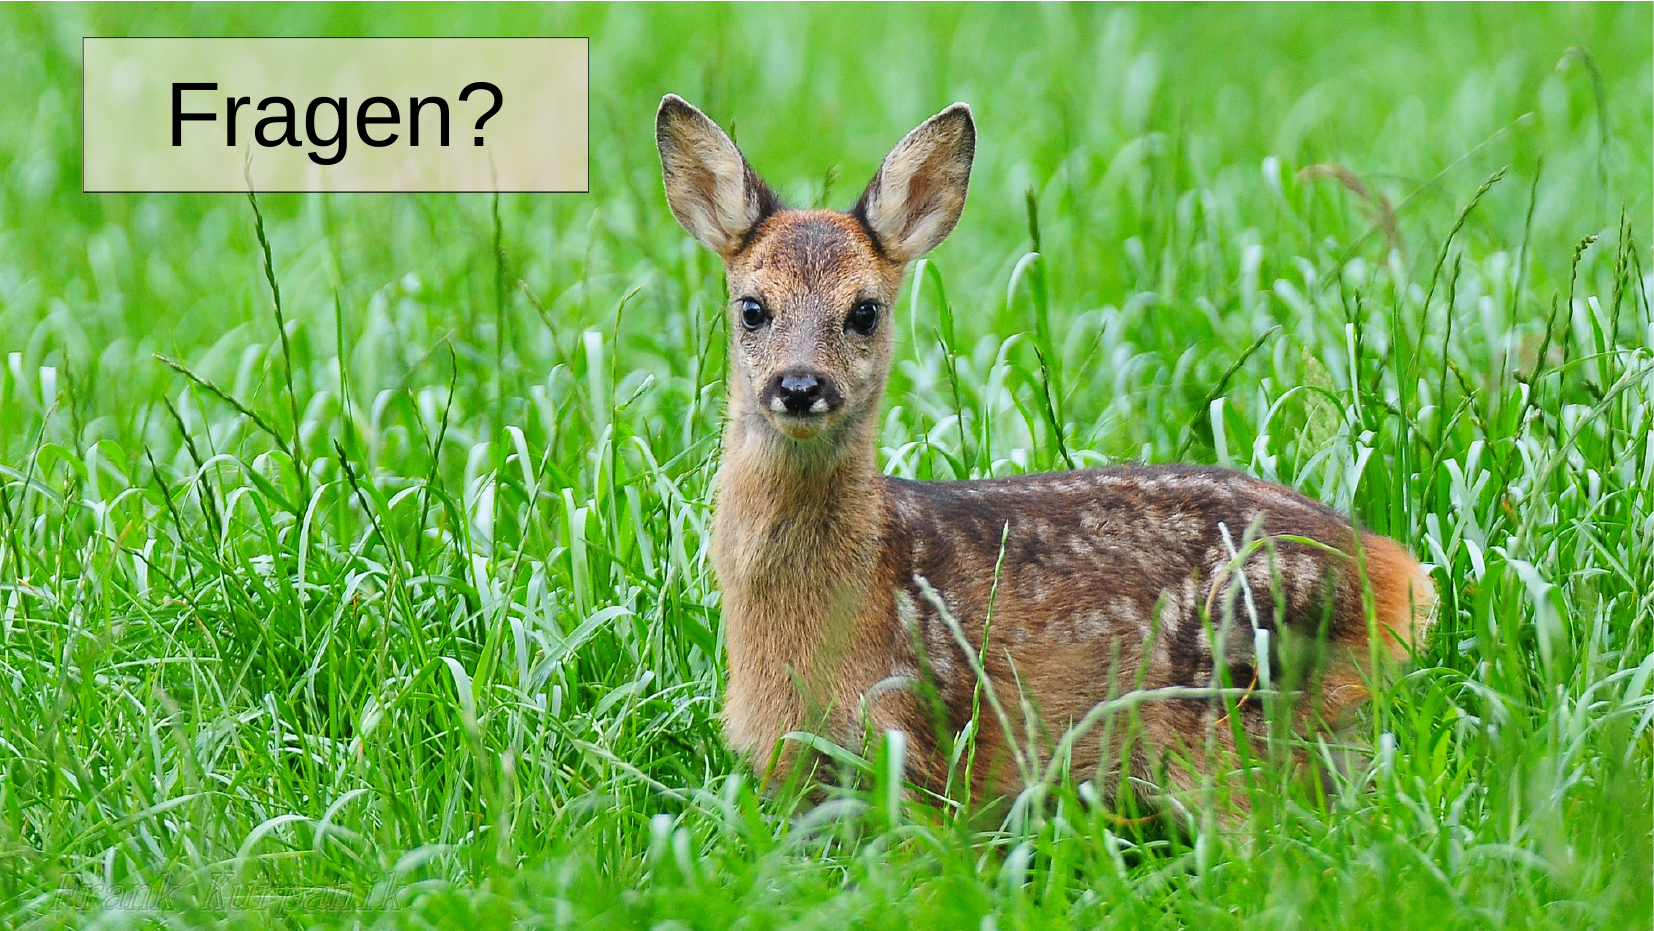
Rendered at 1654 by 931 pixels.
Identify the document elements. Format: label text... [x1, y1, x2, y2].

picture [0, 1, 1654, 931]
title Fragen? [82, 37, 590, 193]
